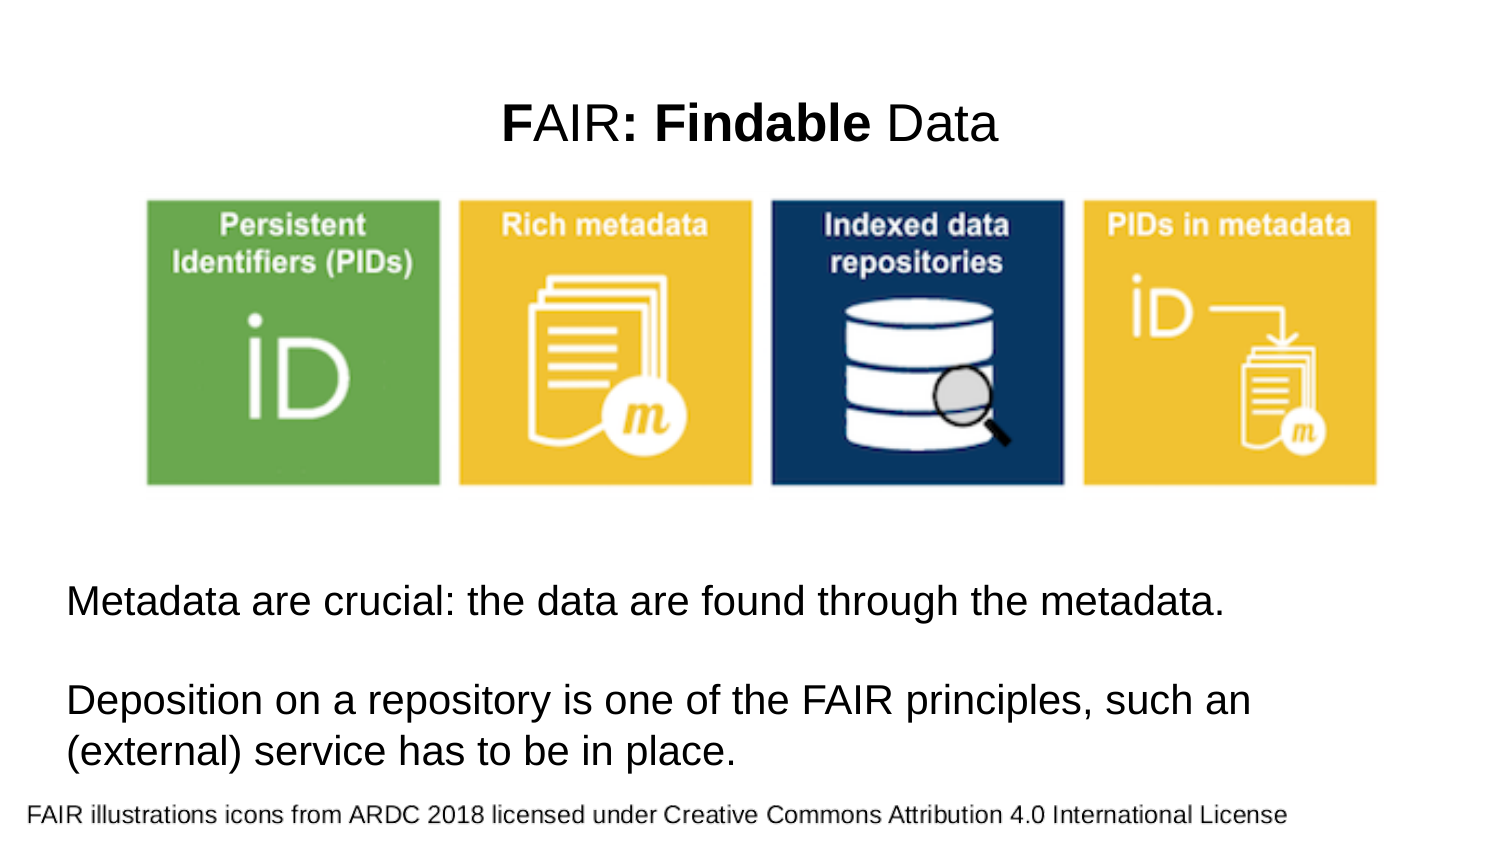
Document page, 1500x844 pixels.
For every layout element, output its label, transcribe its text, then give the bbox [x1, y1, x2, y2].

picture [138, 190, 1386, 500]
text_box Metadata are crucial: the data are found through the metadata. Deposition on a repository is one of the FAIR principles, such an (external) service has to be in place. [51, 558, 1449, 789]
title FAIR: Findable Data [51, 72, 1449, 167]
picture [12, 783, 1307, 838]
